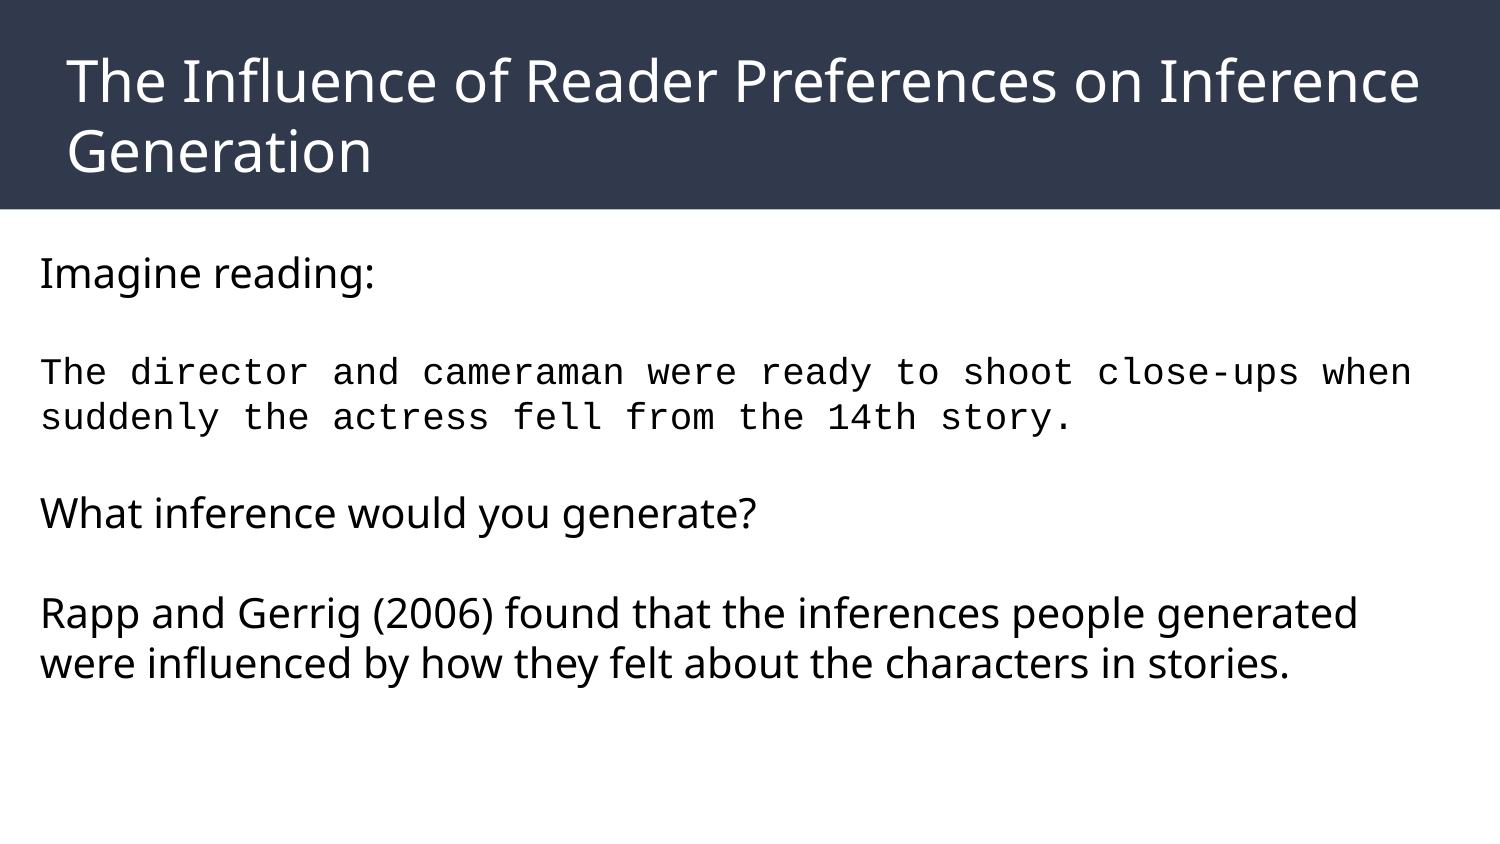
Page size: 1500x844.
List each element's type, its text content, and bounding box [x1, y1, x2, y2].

title The Influence of Reader Preferences on Inference Generation [51, 29, 1449, 132]
text_box Imagine reading: The director and cameraman were ready to shoot close-ups when suddenly the actress fell from the 14th story. What inference would you generate? Rapp and Gerrig (2006) found that the inferences people generated were influenced by how they felt about the characters in stories. [24, 232, 1475, 824]
